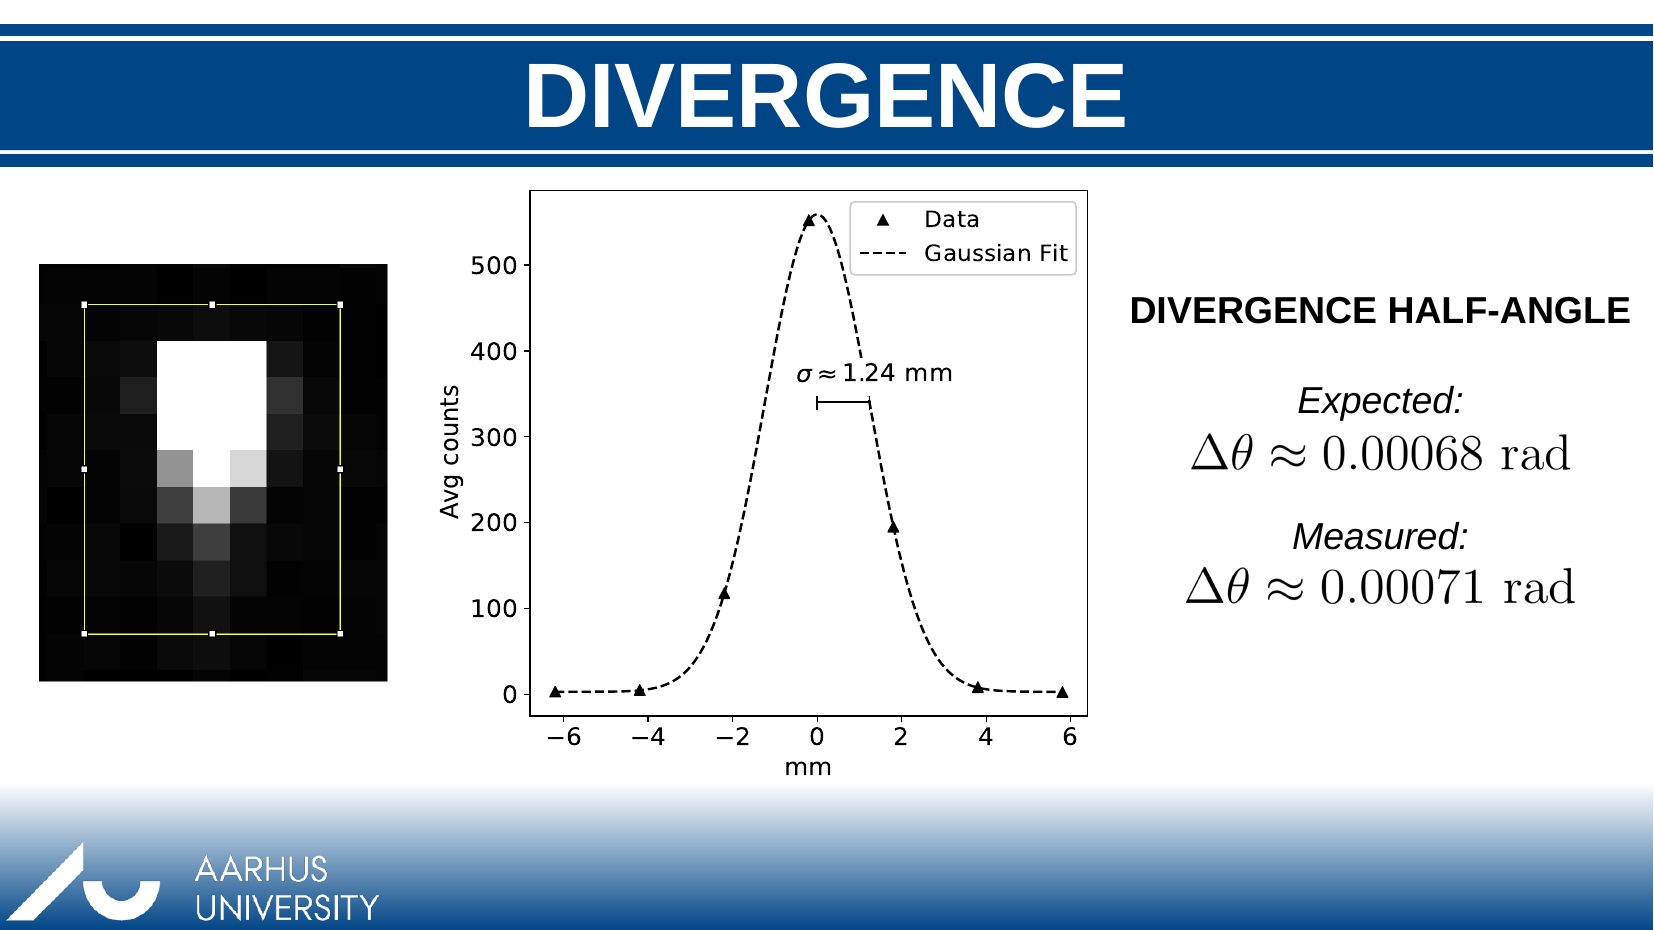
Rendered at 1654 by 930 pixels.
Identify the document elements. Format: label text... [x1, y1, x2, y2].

picture [38, 263, 388, 682]
title DIVERGENCE [0, 41, 1653, 151]
text_box Measured: [1277, 508, 1484, 566]
picture [1189, 429, 1572, 475]
picture [439, 167, 1160, 781]
picture [1183, 560, 1578, 611]
text_box Expected: [1282, 372, 1479, 430]
text_box DIVERGENCE HALF-ANGLE [1113, 281, 1648, 339]
picture [5, 841, 414, 928]
